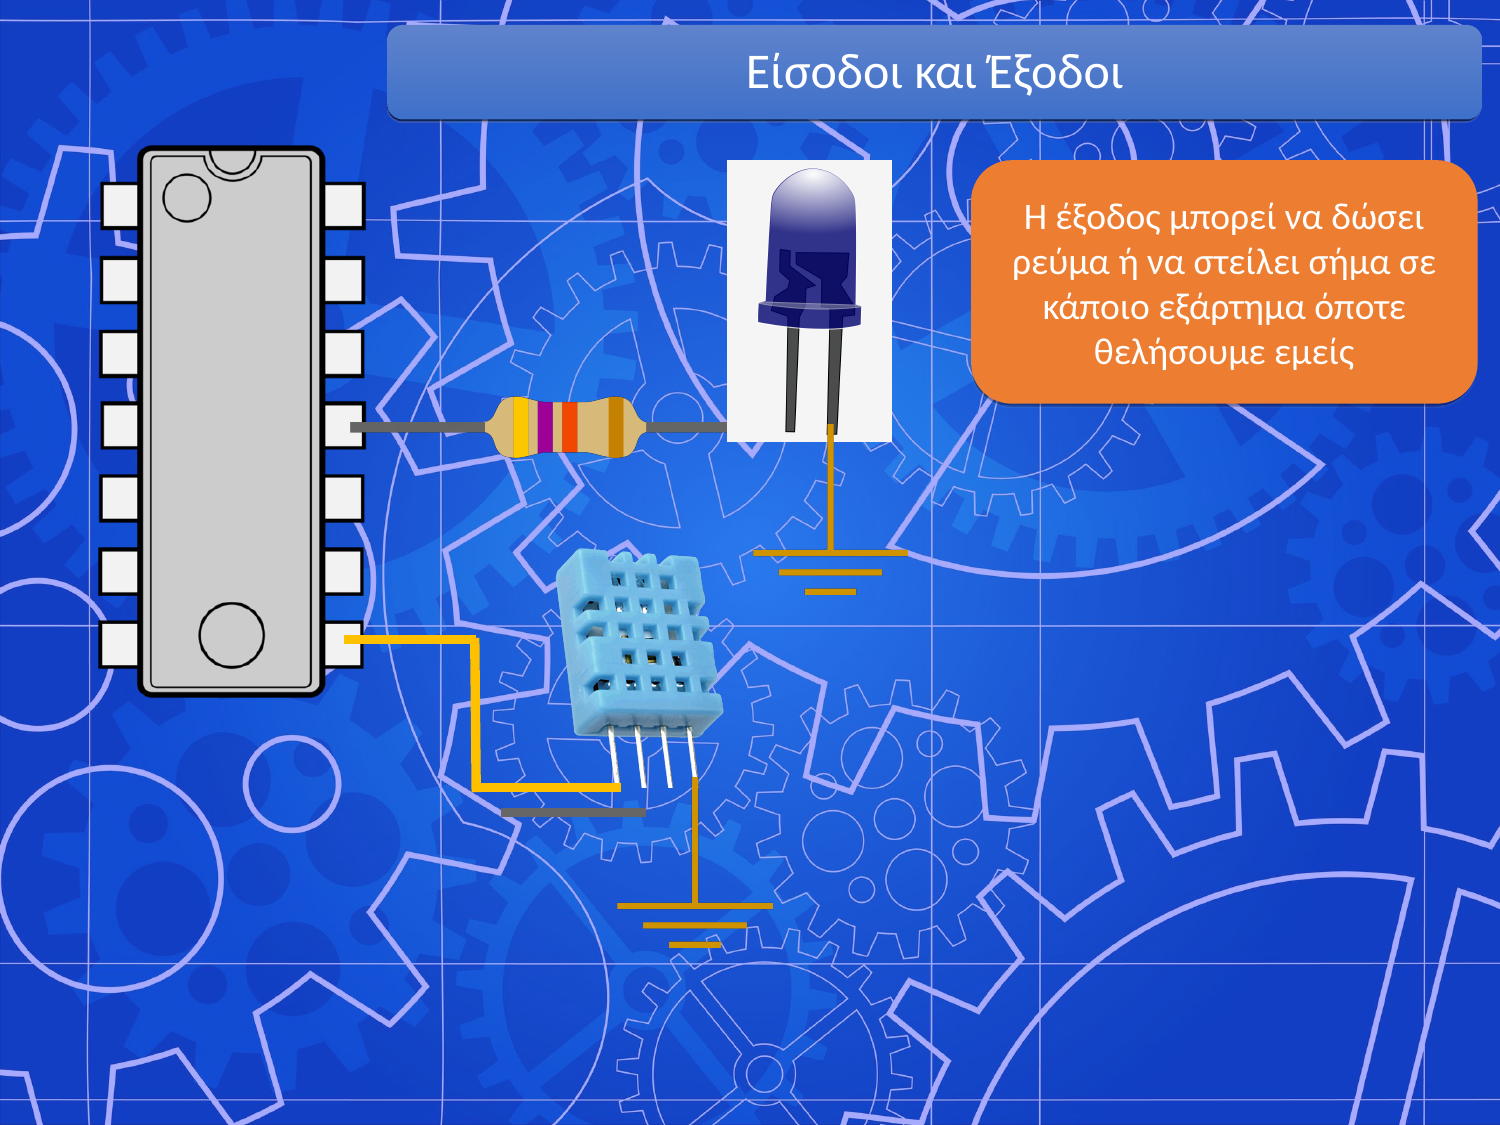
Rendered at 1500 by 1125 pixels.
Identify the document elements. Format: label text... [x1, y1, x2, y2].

text_box Η έξοδος μπορεί να δώσει ρεύμα ή να στείλει σήμα σε κάποιο εξάρτημα όποτε θελήσουμε εμείς [971, 160, 1478, 404]
text_box [429, 30, 1483, 120]
picture [46, 93, 911, 993]
text_box Είσοδοι και Έξοδοι [391, 29, 1478, 115]
text_box [392, 24, 1477, 29]
text_box [387, 30, 391, 93]
